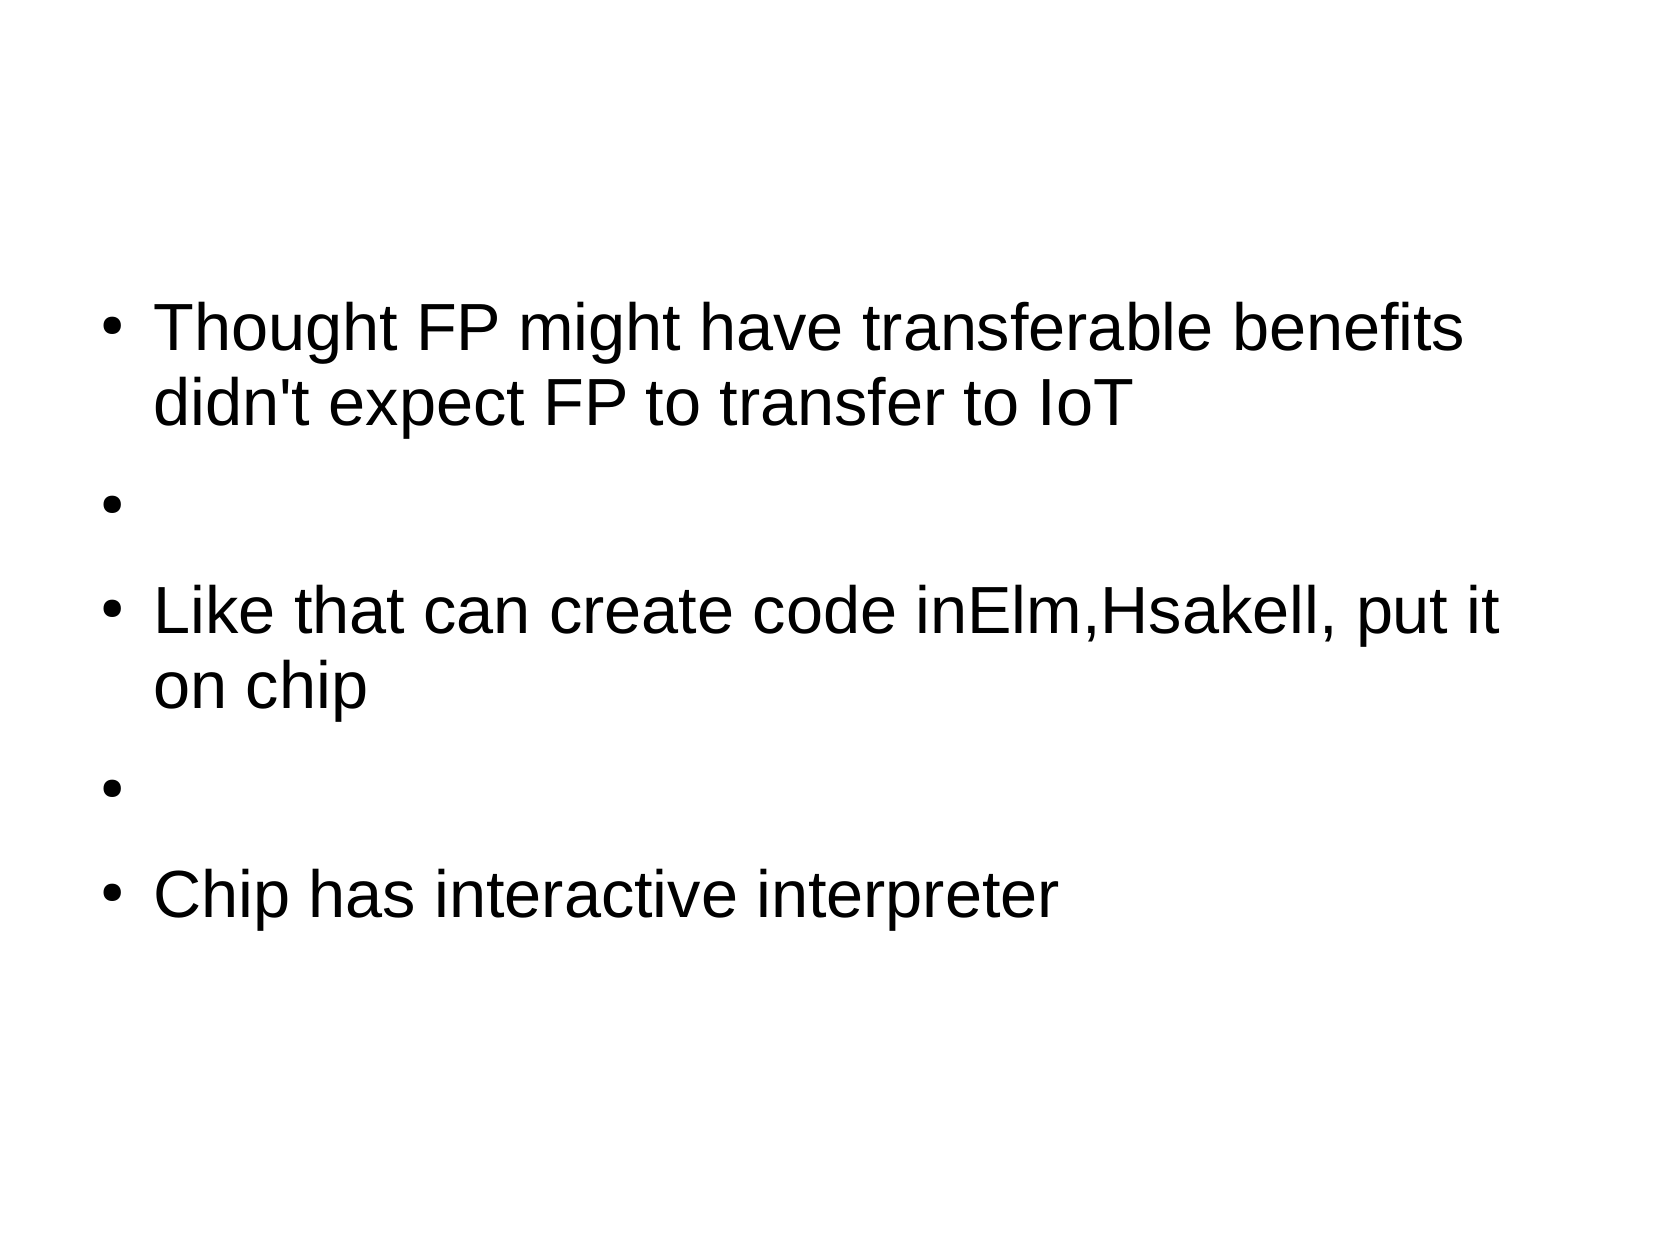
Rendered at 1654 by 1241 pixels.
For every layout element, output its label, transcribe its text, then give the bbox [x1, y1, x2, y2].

list Thought FP might have transferable benefits didn't expect FP to transfer to IoT Like that can create code inElm,Hsakell, put it on chip Chip has interactive interpreter [82, 290, 1571, 1010]
